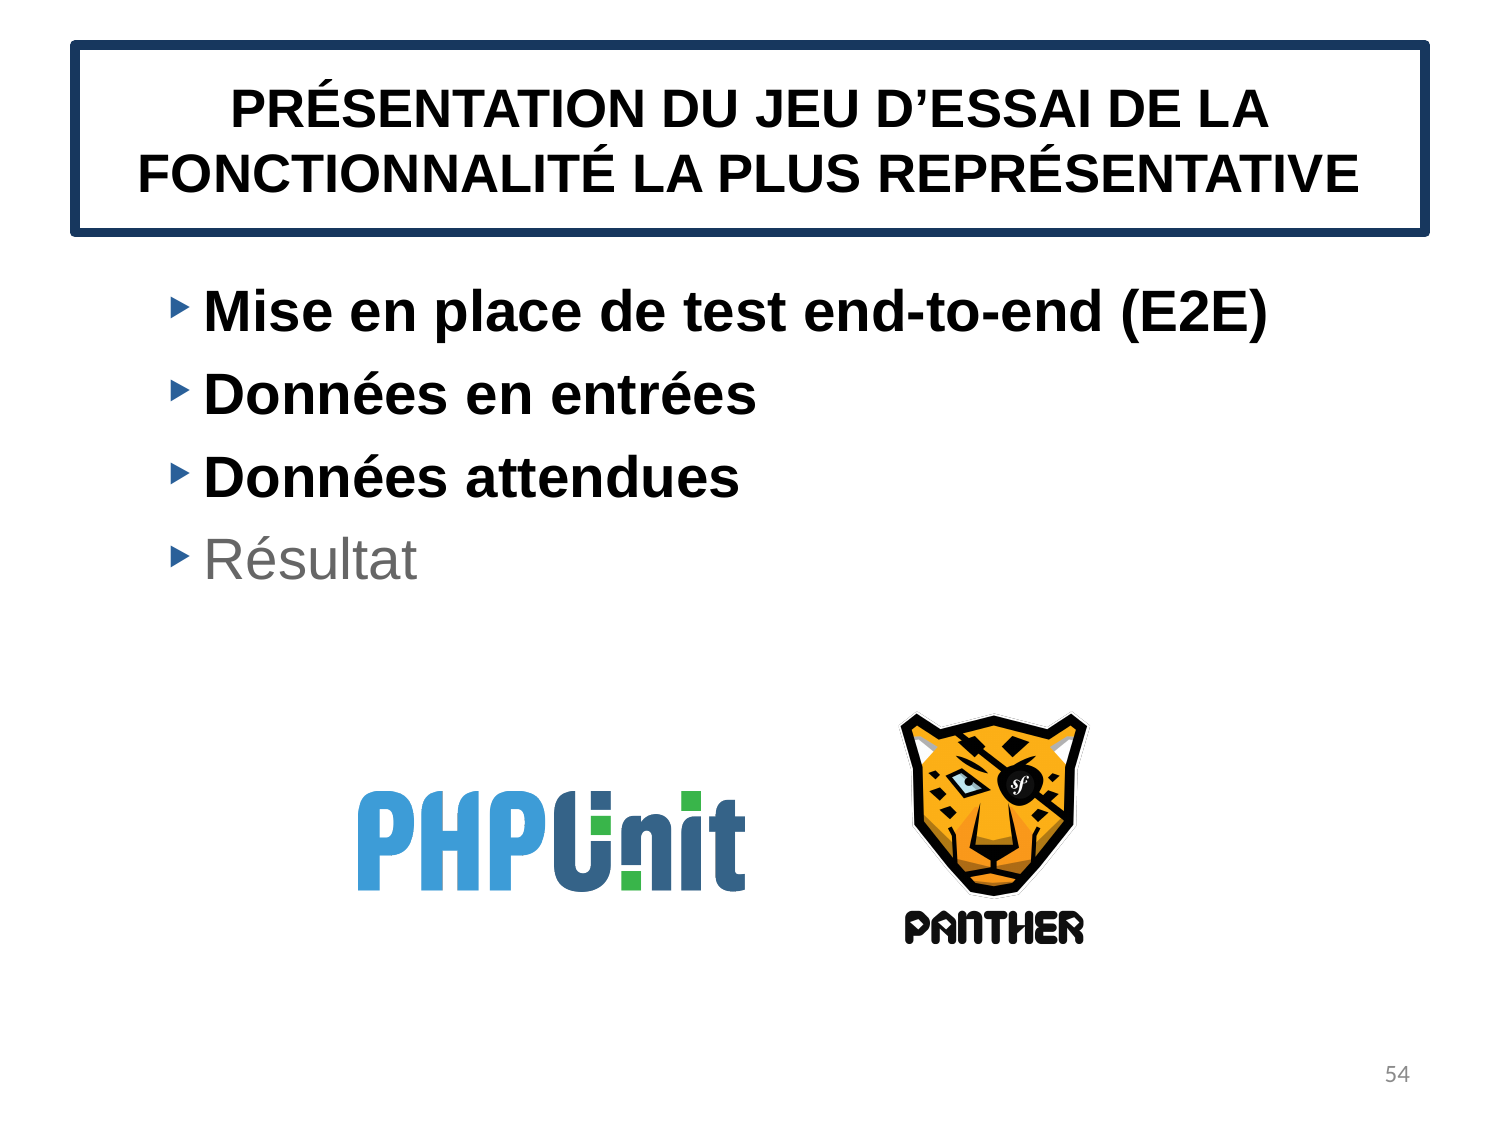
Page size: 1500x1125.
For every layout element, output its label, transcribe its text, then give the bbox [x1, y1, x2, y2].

picture [877, 711, 1111, 945]
title PRÉSENTATION DU JEU D’ESSAI DE LA FONCTIONNALITÉ LA PLUS REPRÉSENTATIVE [75, 45, 1425, 233]
text_box Mise en place de test end-to-end (E2E) Données en entrées Données attendues Résultat [153, 271, 1382, 780]
picture [358, 791, 745, 892]
